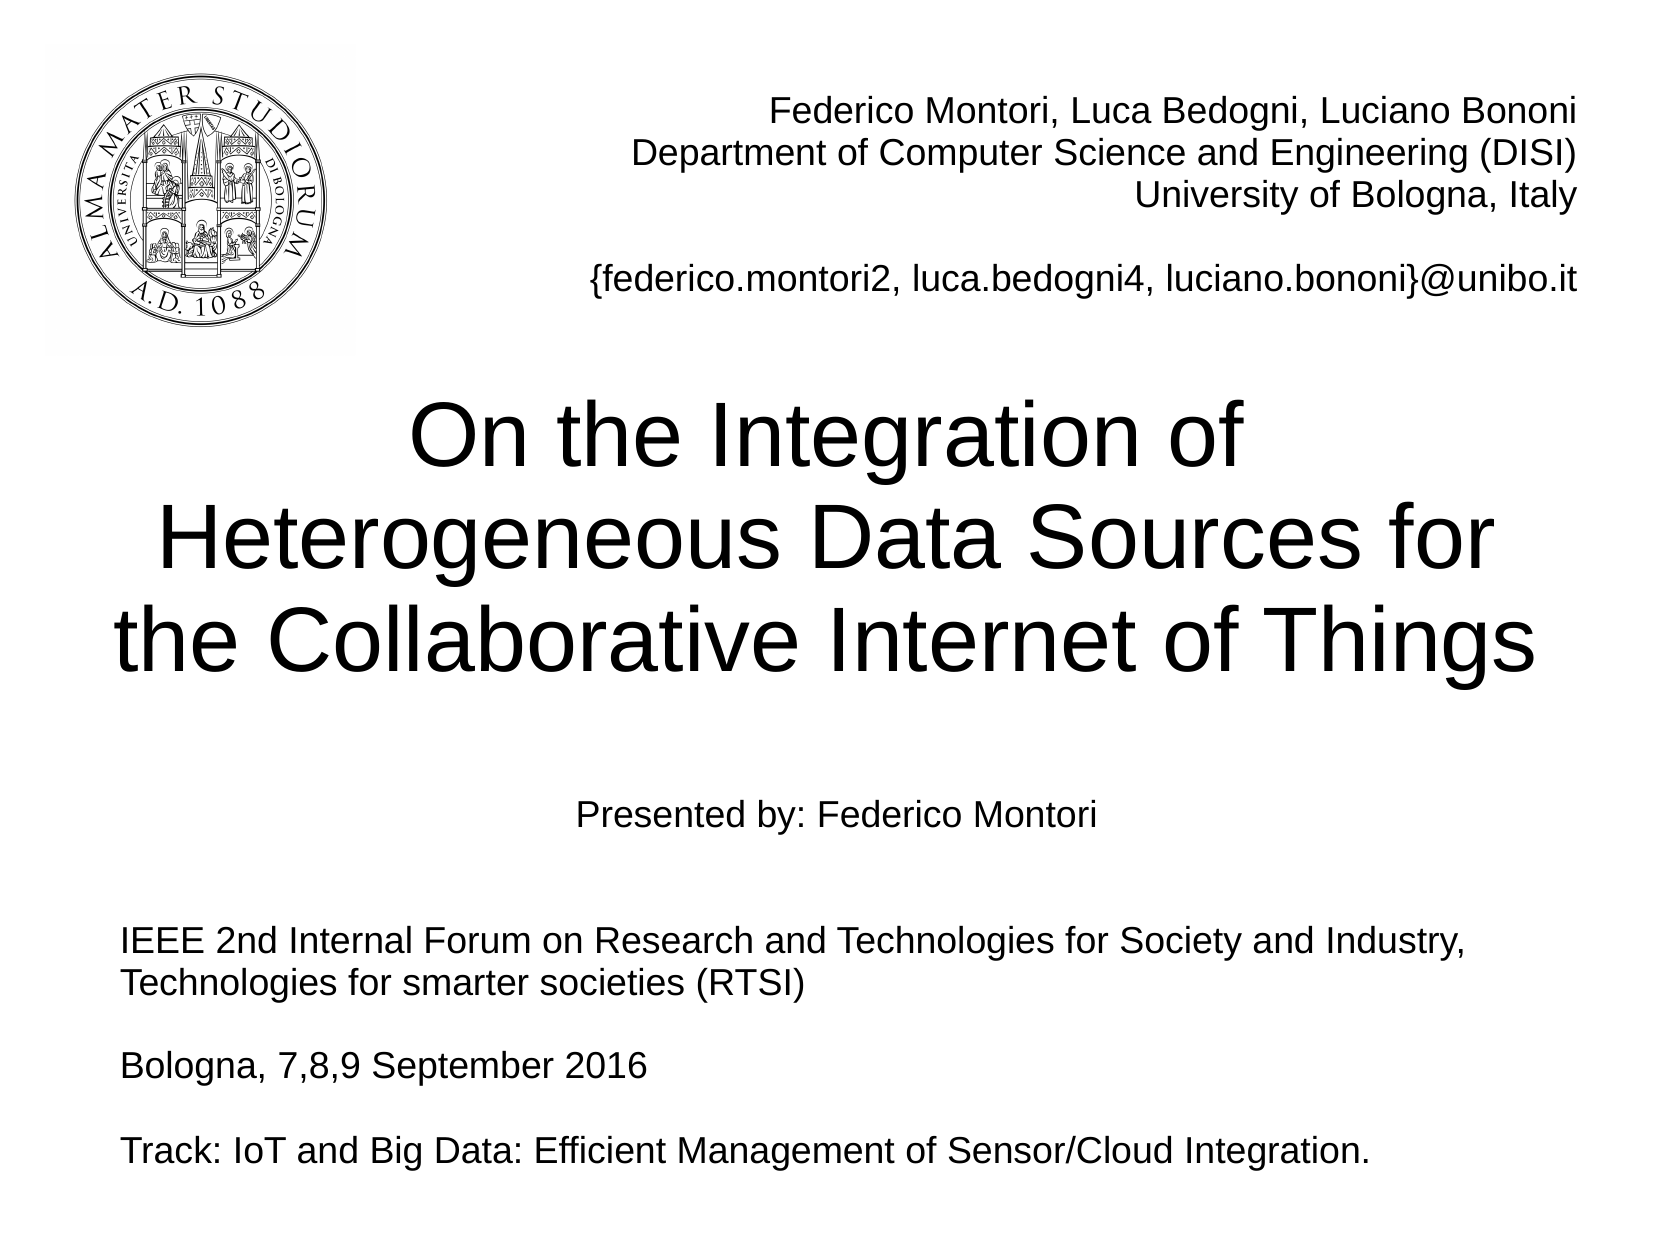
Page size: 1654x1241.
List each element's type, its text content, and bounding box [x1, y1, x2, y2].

text_box Federico Montori, Luca Bedogni, Luciano Bononi Department of Computer Science and Engineering (DISI) University of Bologna, Italy {federico.montori2, luca.bedogni4, luciano.bononi}@unibo.it [542, 82, 1593, 624]
picture [45, 44, 356, 356]
title On the Integration of Heterogeneous Data Sources for the Collaborative Internet of Things [82, 382, 1571, 692]
text_box Presented by: Federico Montori IEEE 2nd Internal Forum on Research and Technologies for Society and Industry, Technologies for smarter societies (RTSI) Bologna, 7,8,9 September 2016 Track: IoT and Big Data: Efficient Management of Sensor/Cloud Integration. [105, 743, 1569, 1241]
